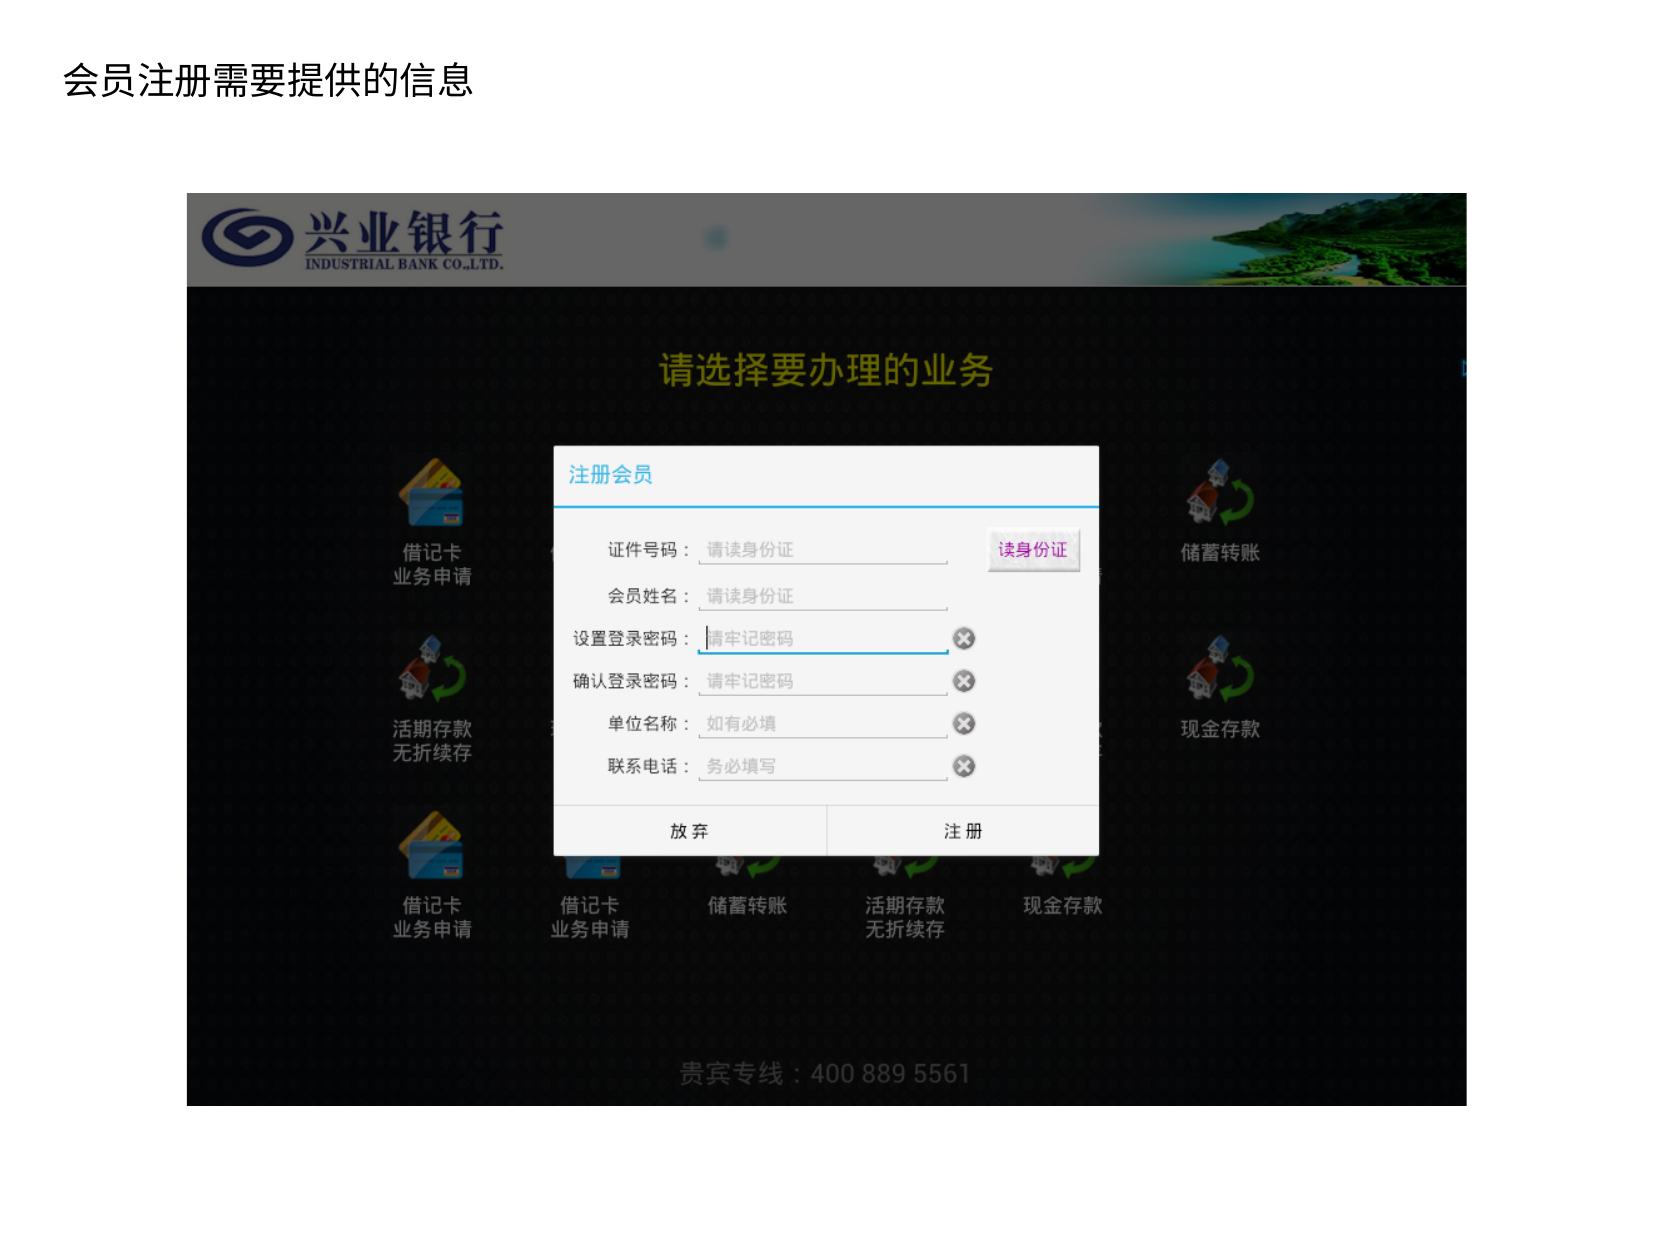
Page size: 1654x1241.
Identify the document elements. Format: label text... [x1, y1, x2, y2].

picture [186, 193, 1467, 1106]
text_box 会员注册需要提供的信息 [47, 53, 490, 112]
